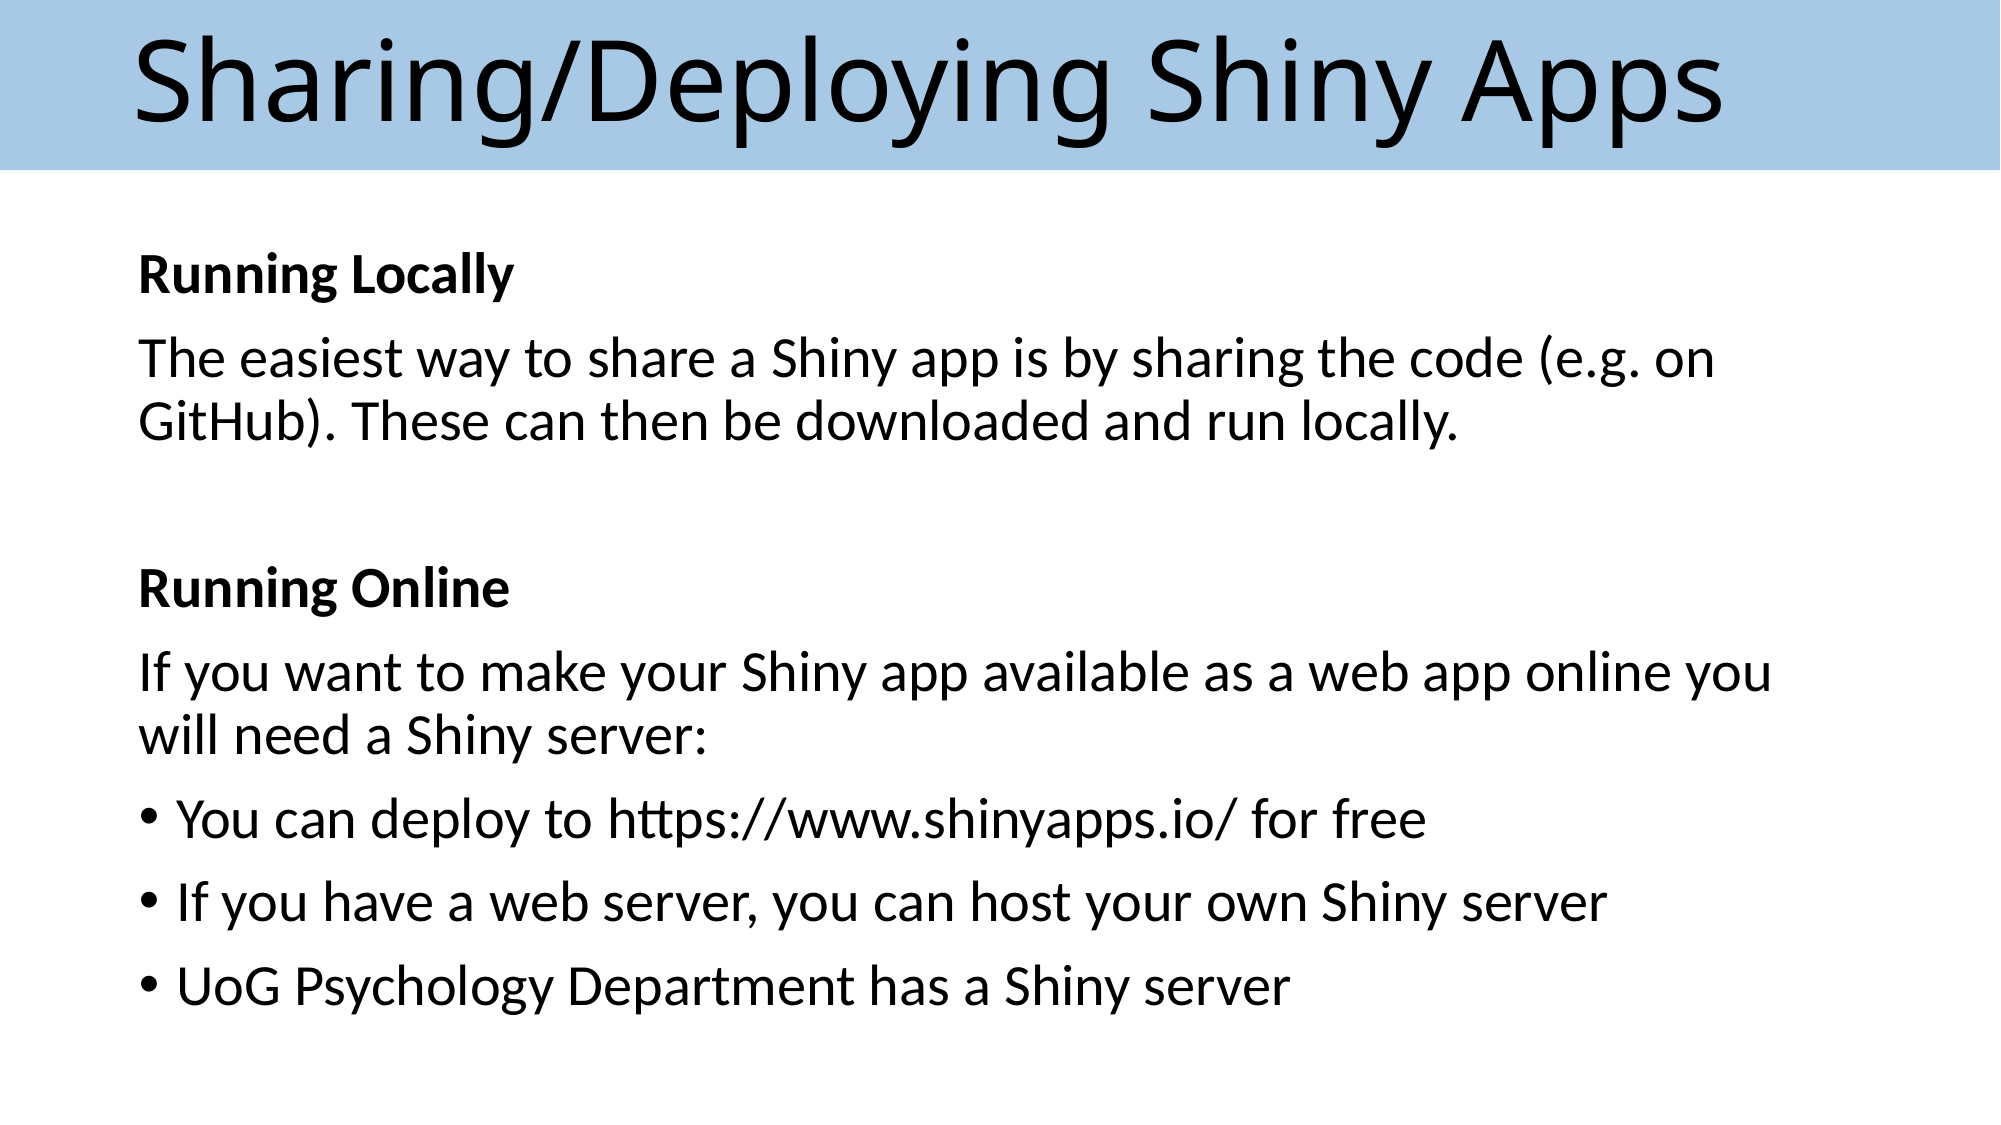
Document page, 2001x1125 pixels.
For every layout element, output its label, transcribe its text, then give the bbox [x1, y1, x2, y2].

text_box Sharing/Deploying Shiny Apps [0, 0, 2000, 171]
list Running Locally The easiest way to share a Shiny app is by sharing the code (e.g. on GitHub). These can then be downloaded and run locally. Running Online If you want to make your Shiny app available as a web app online you will need a Shiny server: You can deploy to https://www.shinyapps.io/ for free If you have a web server, you can host your own Shiny server UoG Psychology Department has a Shiny server [123, 236, 1862, 1046]
